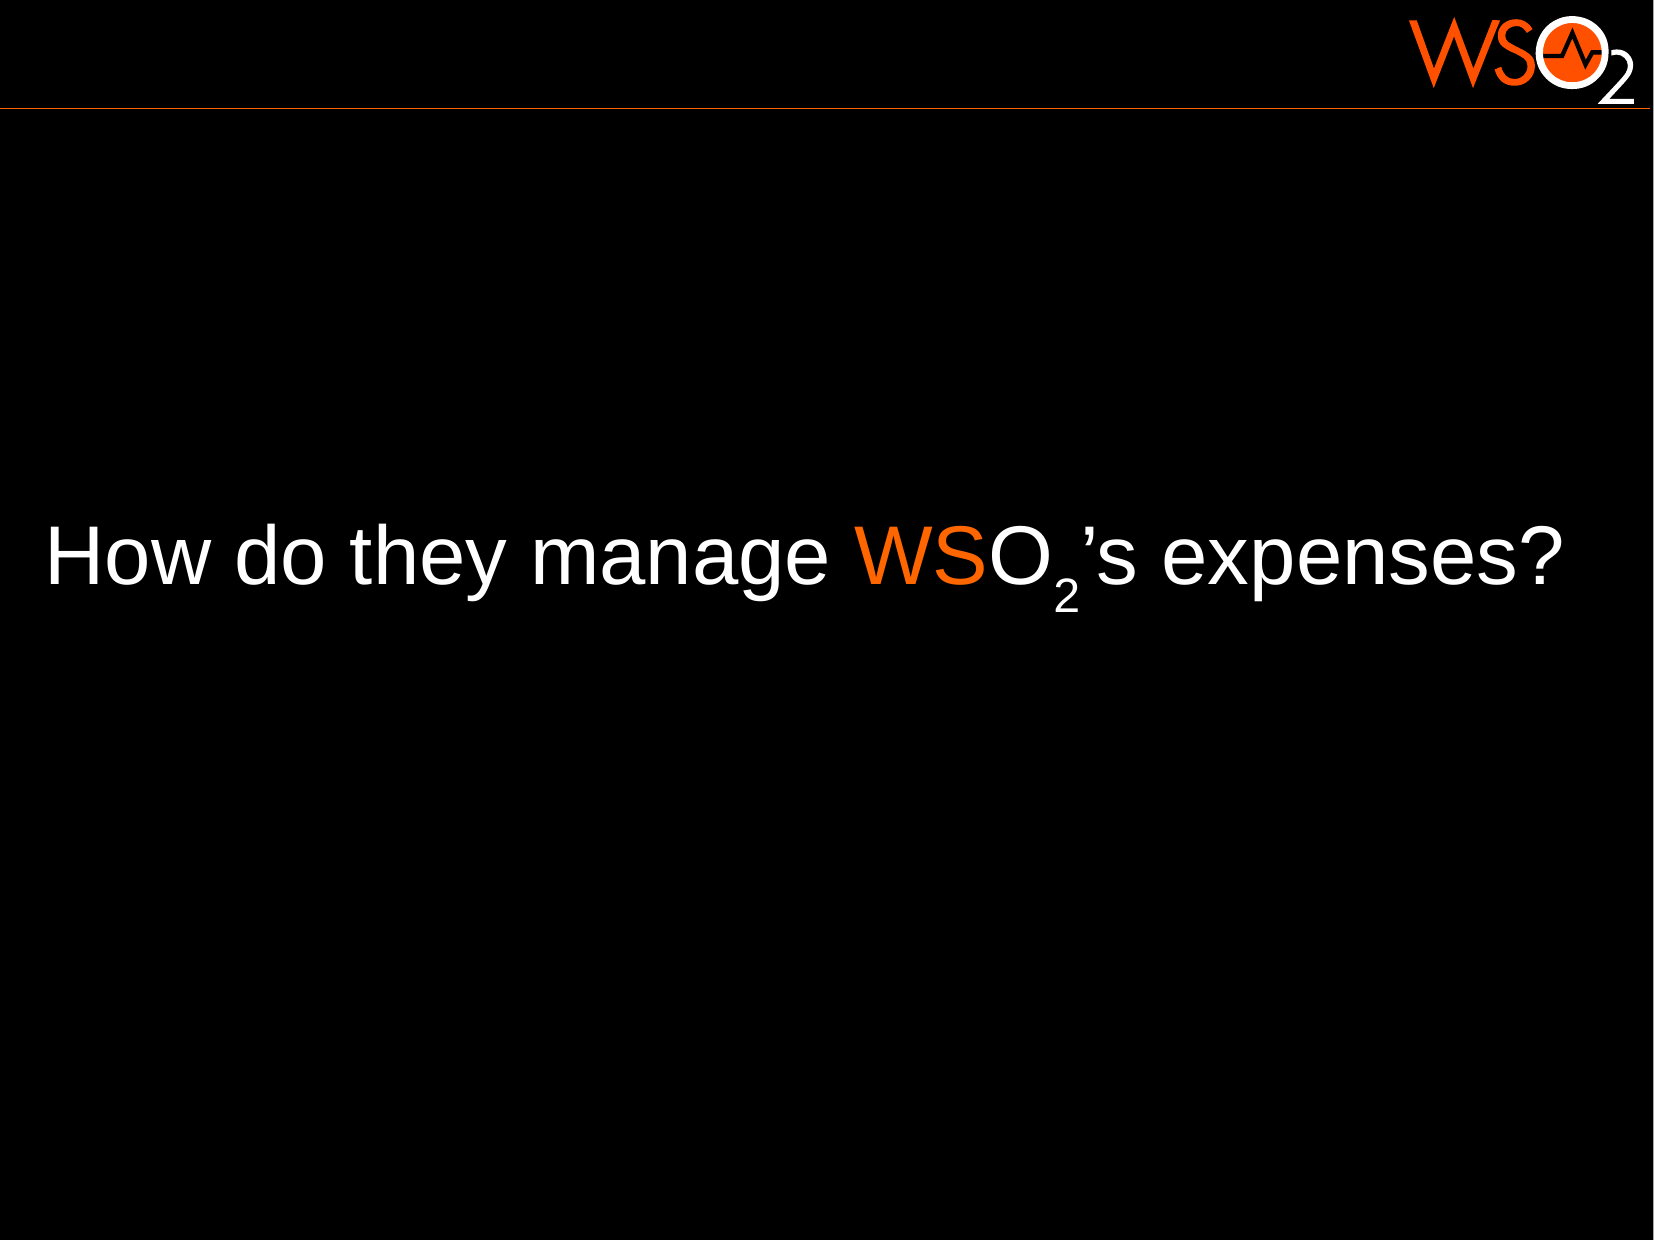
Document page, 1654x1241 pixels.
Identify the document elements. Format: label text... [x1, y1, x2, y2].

text_box How do they manage WSO2’s expenses? [30, 502, 1606, 646]
picture [1407, 15, 1636, 106]
